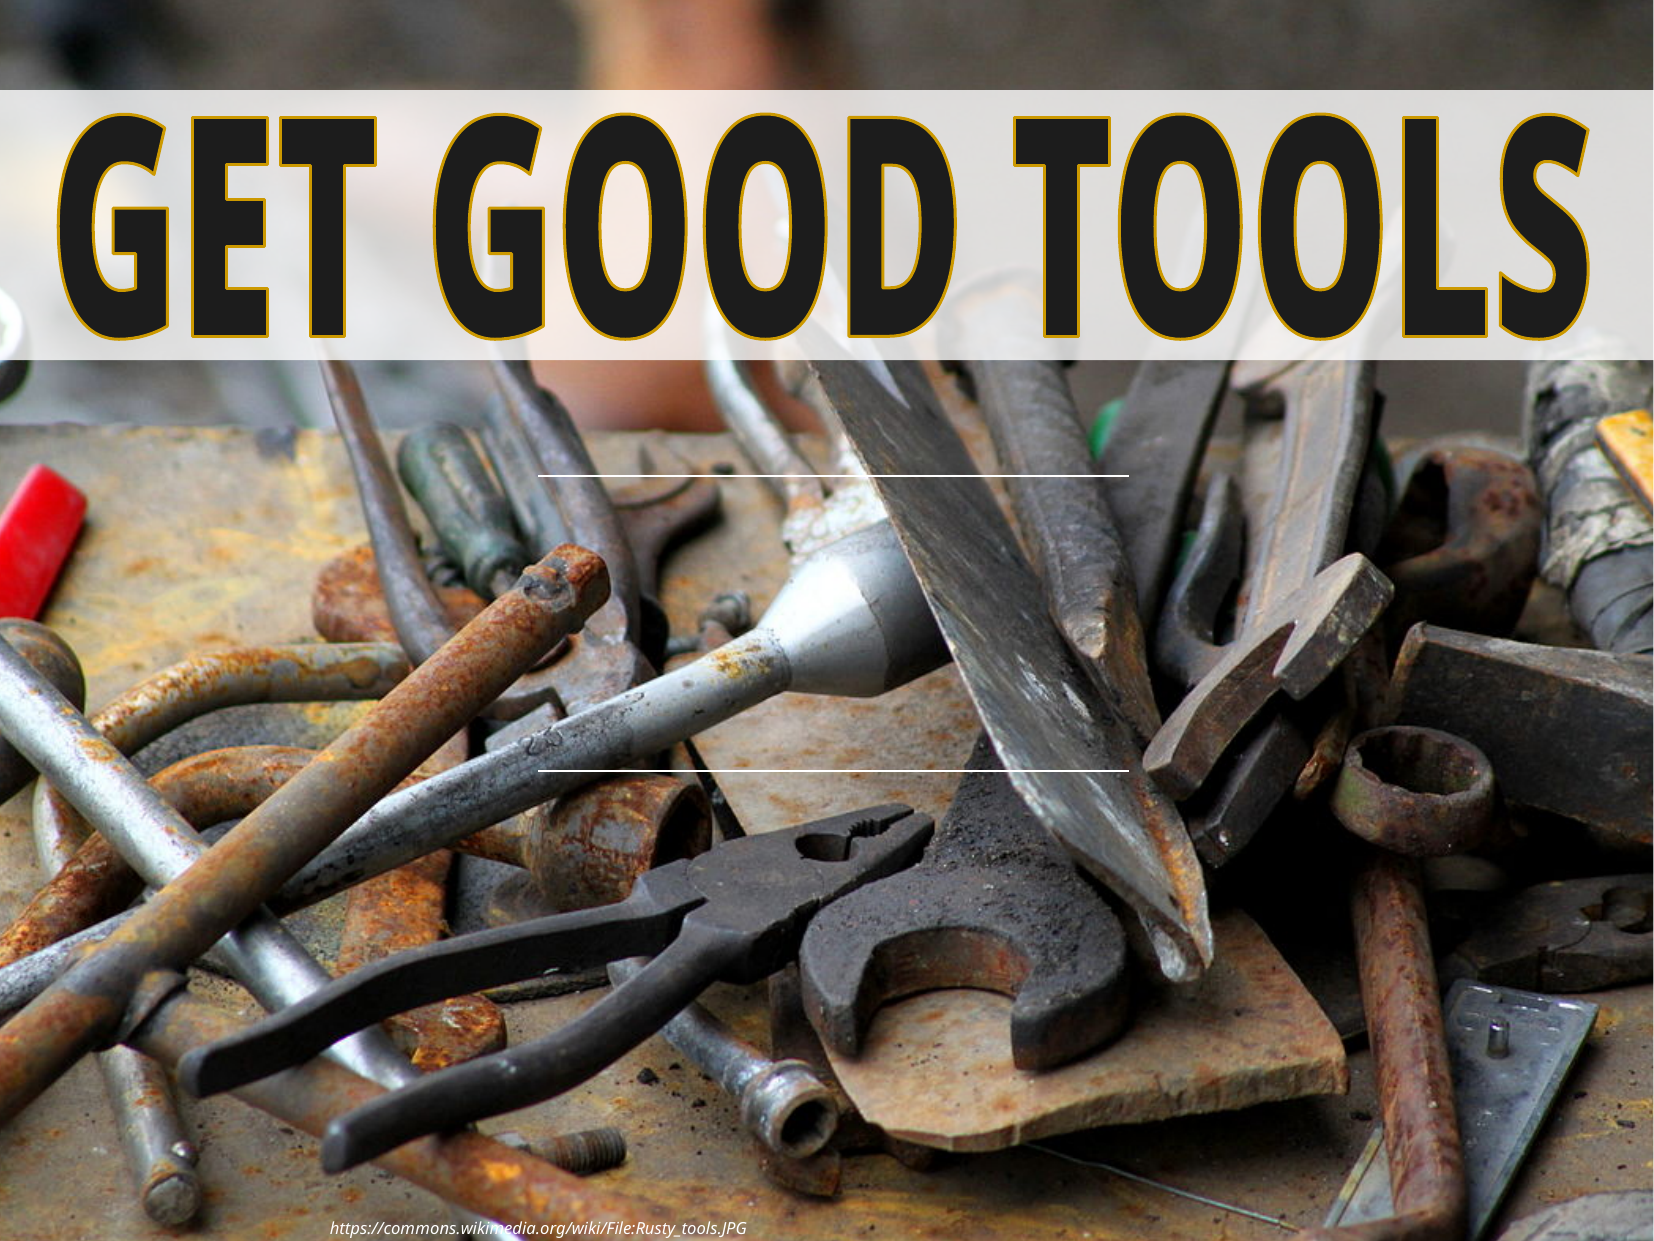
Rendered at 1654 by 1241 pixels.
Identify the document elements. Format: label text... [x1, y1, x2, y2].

text_box GET GOOD TOOLS [280, 117, 376, 337]
text_box GET GOOD TOOLS [192, 117, 268, 337]
text_box https://commons.wikimedia.org/wiki/File:Rusty_tools.JPG [315, 1209, 1654, 1241]
text_box GET GOOD TOOLS [1014, 117, 1110, 337]
text_box GET GOOD TOOLS [1403, 117, 1487, 337]
picture [0, 361, 1654, 1241]
picture [0, 0, 1654, 90]
text_box GET GOOD TOOLS [434, 114, 544, 340]
text_box [0, 90, 1654, 361]
text_box GET GOOD TOOLS [704, 114, 827, 340]
text_box GET GOOD TOOLS [1259, 114, 1382, 340]
text_box GET GOOD TOOLS [848, 117, 956, 337]
text_box GET GOOD TOOLS [1500, 114, 1589, 340]
text_box GET GOOD TOOLS [564, 114, 687, 340]
text_box GET GOOD TOOLS [1119, 114, 1242, 340]
text_box GET GOOD TOOLS [58, 114, 168, 340]
